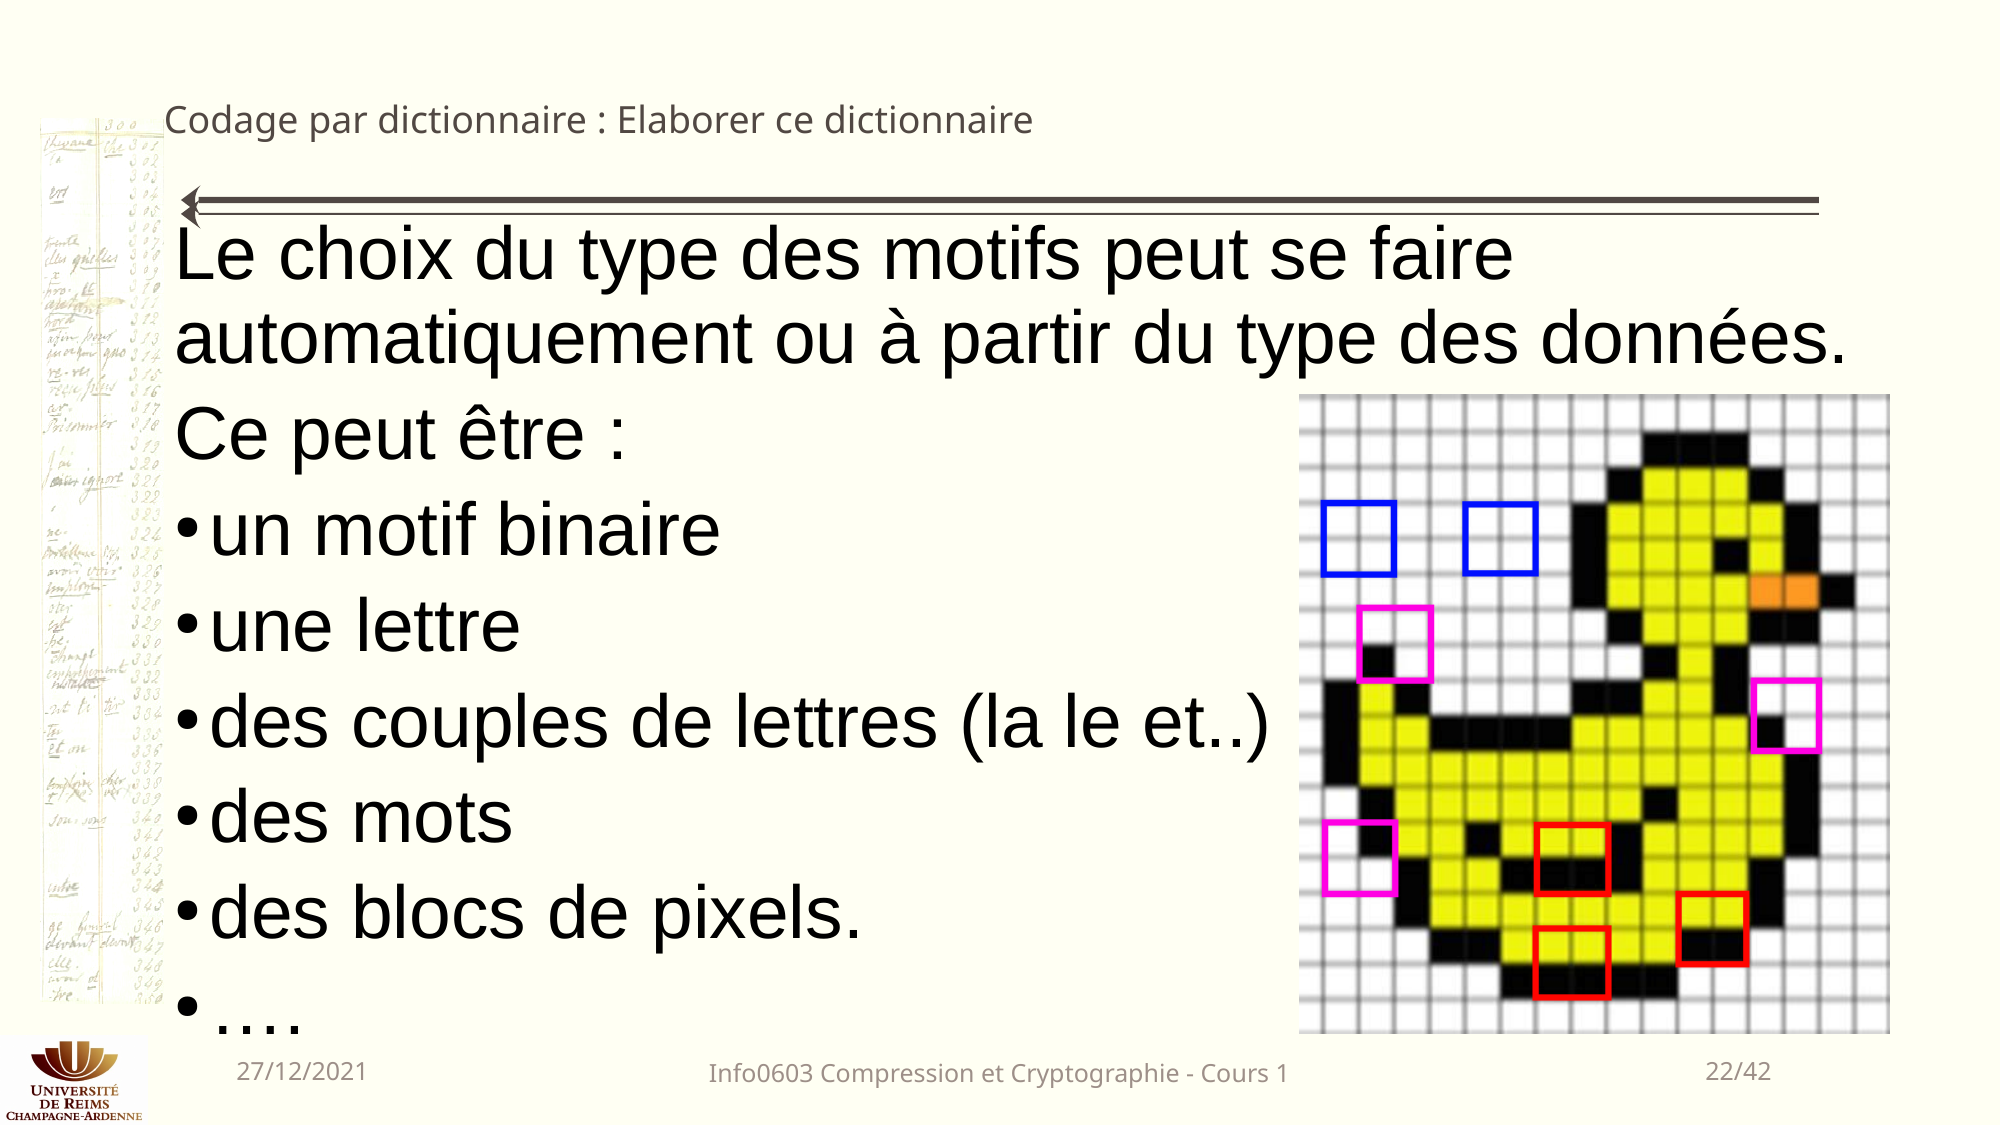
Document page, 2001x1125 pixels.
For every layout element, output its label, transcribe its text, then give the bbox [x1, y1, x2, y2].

picture [0, 1035, 148, 1125]
picture [40, 118, 163, 1004]
title Codage par dictionnaire : Elaborer ce dictionnaire [163, 29, 1802, 204]
text_box Le choix du type des motifs peut se faire automatiquement ou à partir du type des données. Ce peut être : un motif binaire une lettre des couples de lettres (la le et..) des mots des blocs de pixels. …. [159, 204, 1873, 1058]
picture [1299, 394, 1890, 1034]
